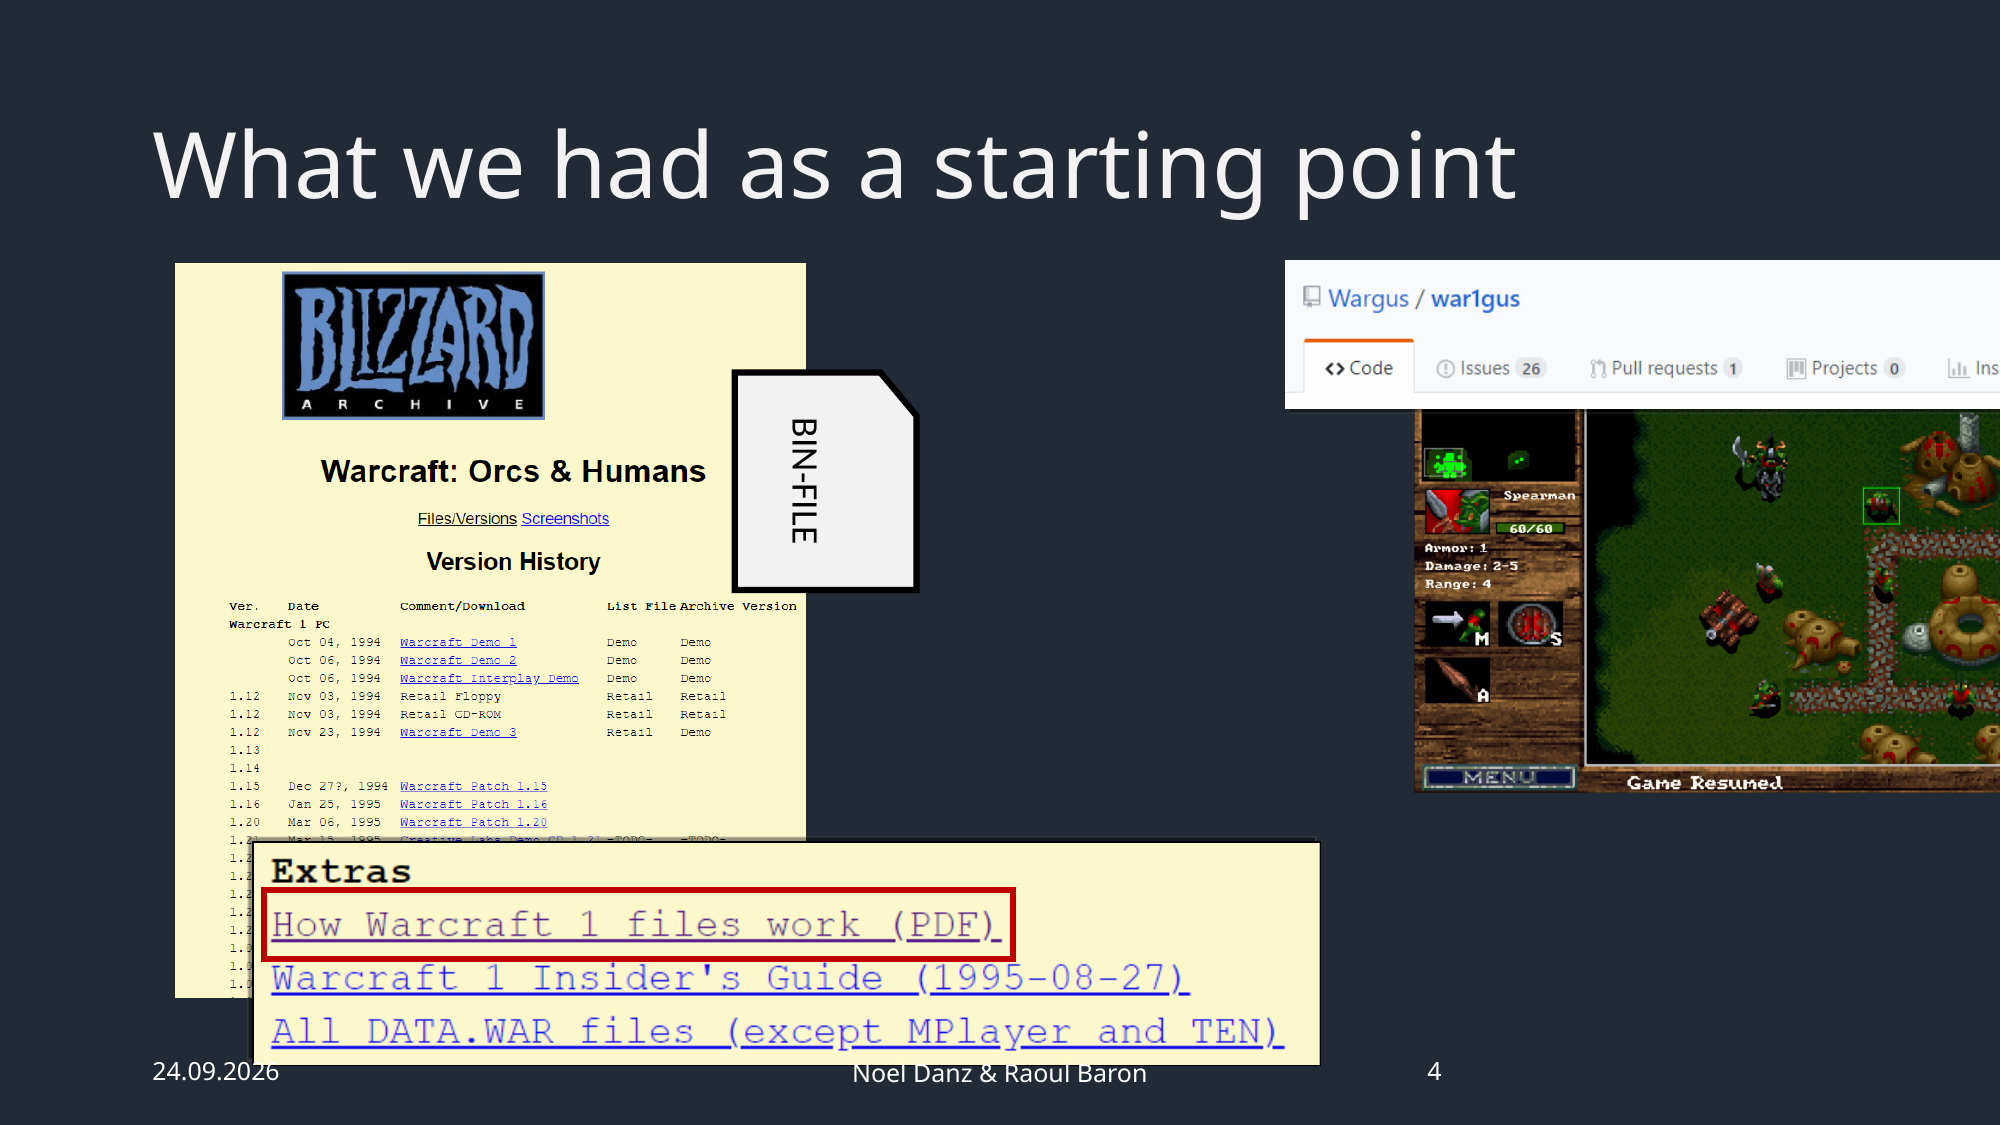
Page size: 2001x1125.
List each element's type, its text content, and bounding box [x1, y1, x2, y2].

footer Noel Danz & Raoul Baron [662, 1042, 1338, 1103]
slide_number 28.01.2019 [137, 1042, 588, 1103]
title What we had as a starting point [137, 59, 1863, 278]
slide_number 4 [1412, 1042, 1863, 1103]
picture [253, 842, 1320, 1065]
picture [248, 837, 806, 998]
picture [175, 278, 806, 998]
text_box BIN-FILE [734, 372, 917, 590]
picture [1285, 260, 2000, 412]
picture [1414, 414, 2000, 793]
